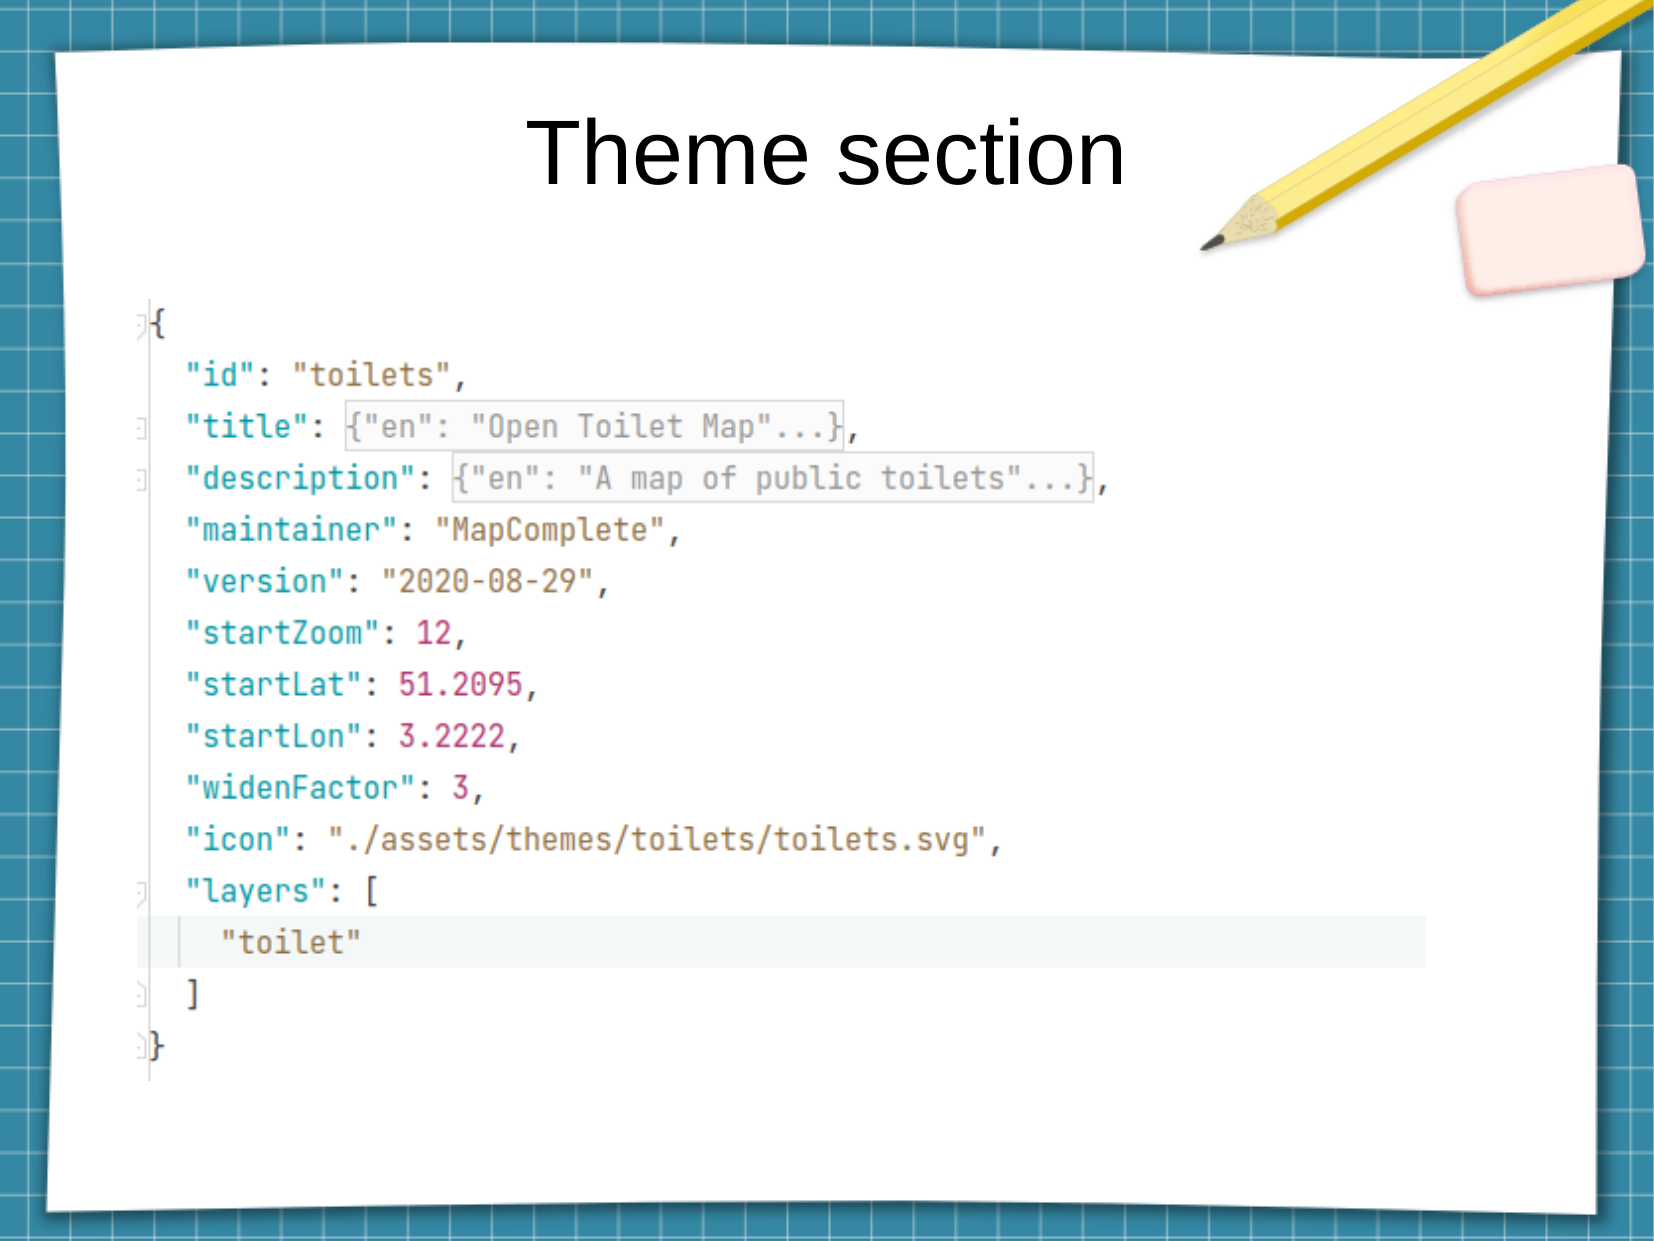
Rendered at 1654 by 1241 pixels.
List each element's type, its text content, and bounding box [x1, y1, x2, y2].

title Theme section [82, 49, 1571, 257]
picture [0, 0, 1654, 1241]
